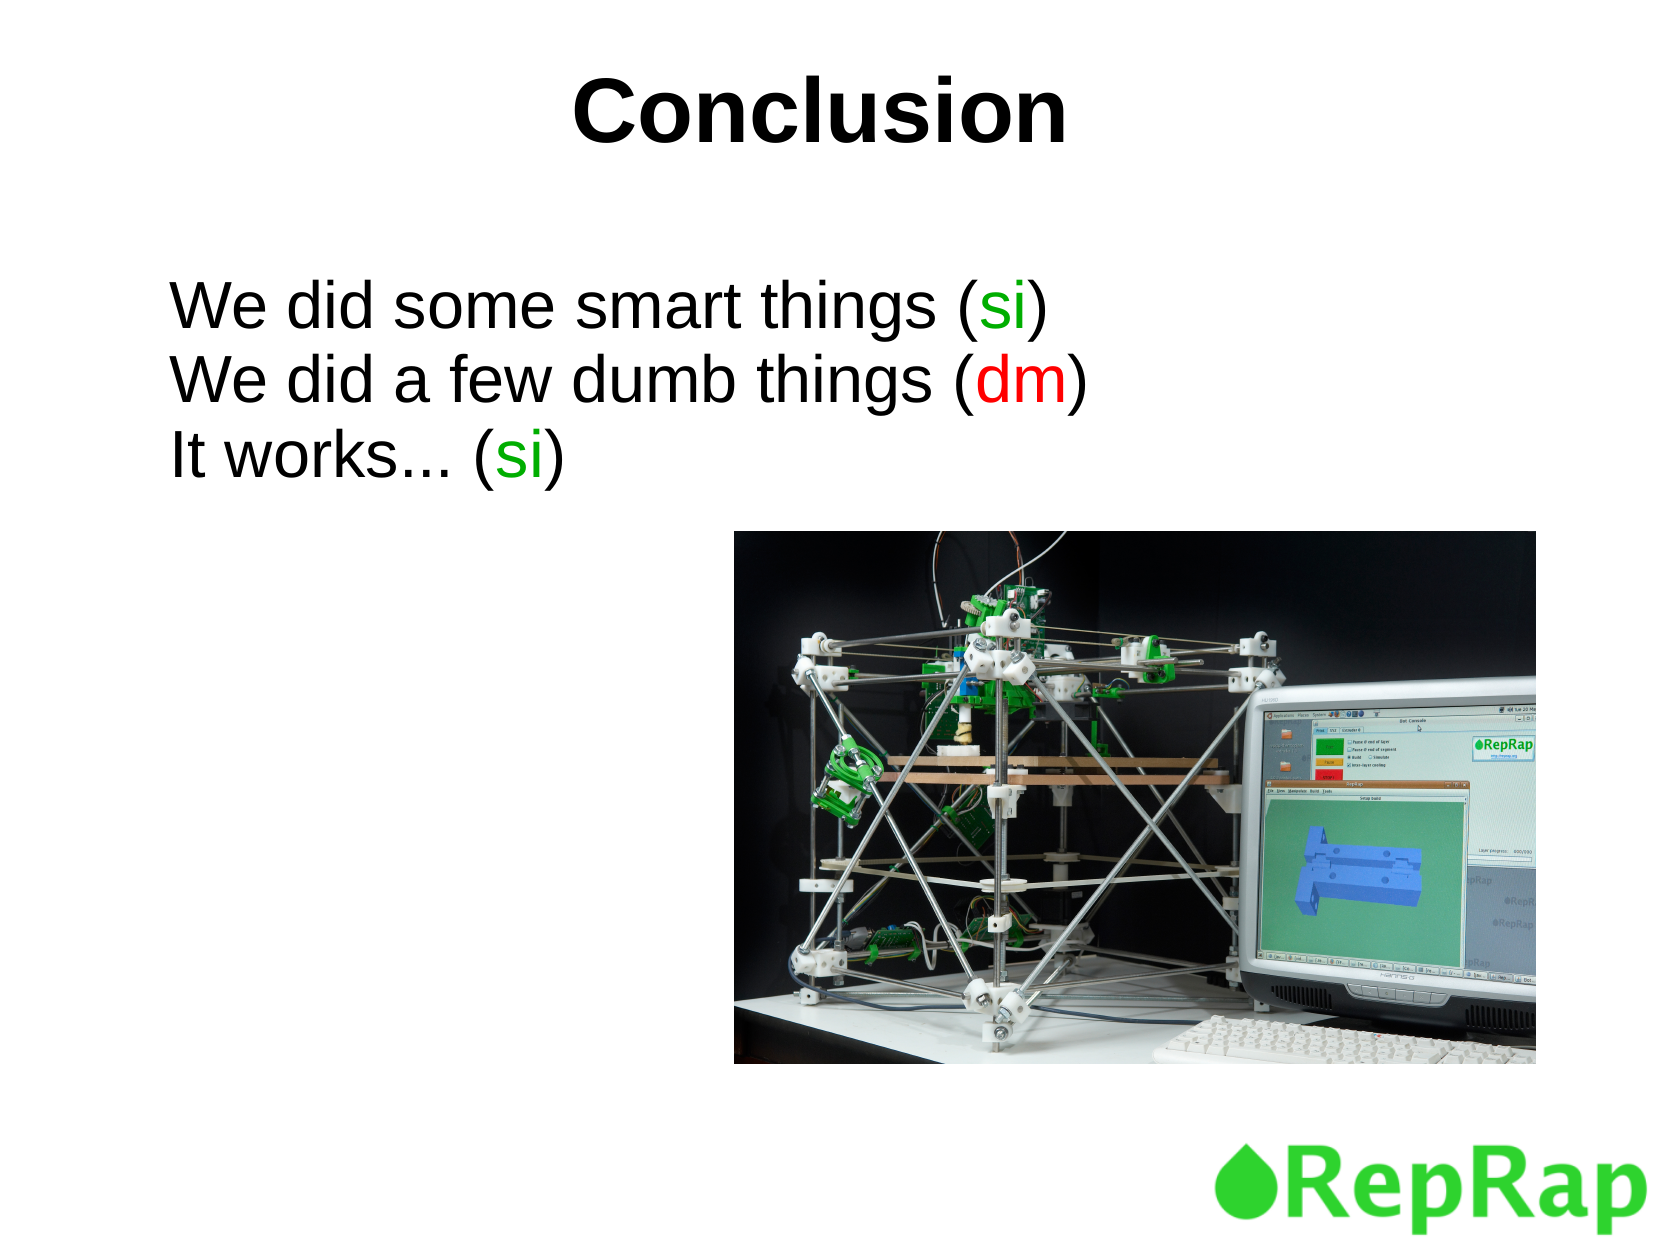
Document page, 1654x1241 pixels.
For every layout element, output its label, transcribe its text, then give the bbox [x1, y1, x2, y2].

text_box We did some smart things (si) We did a few dumb things (dm) It works... (si) [136, 260, 1211, 857]
picture [1210, 1140, 1653, 1241]
title Conclusion [76, 14, 1565, 207]
picture [734, 531, 1536, 1064]
